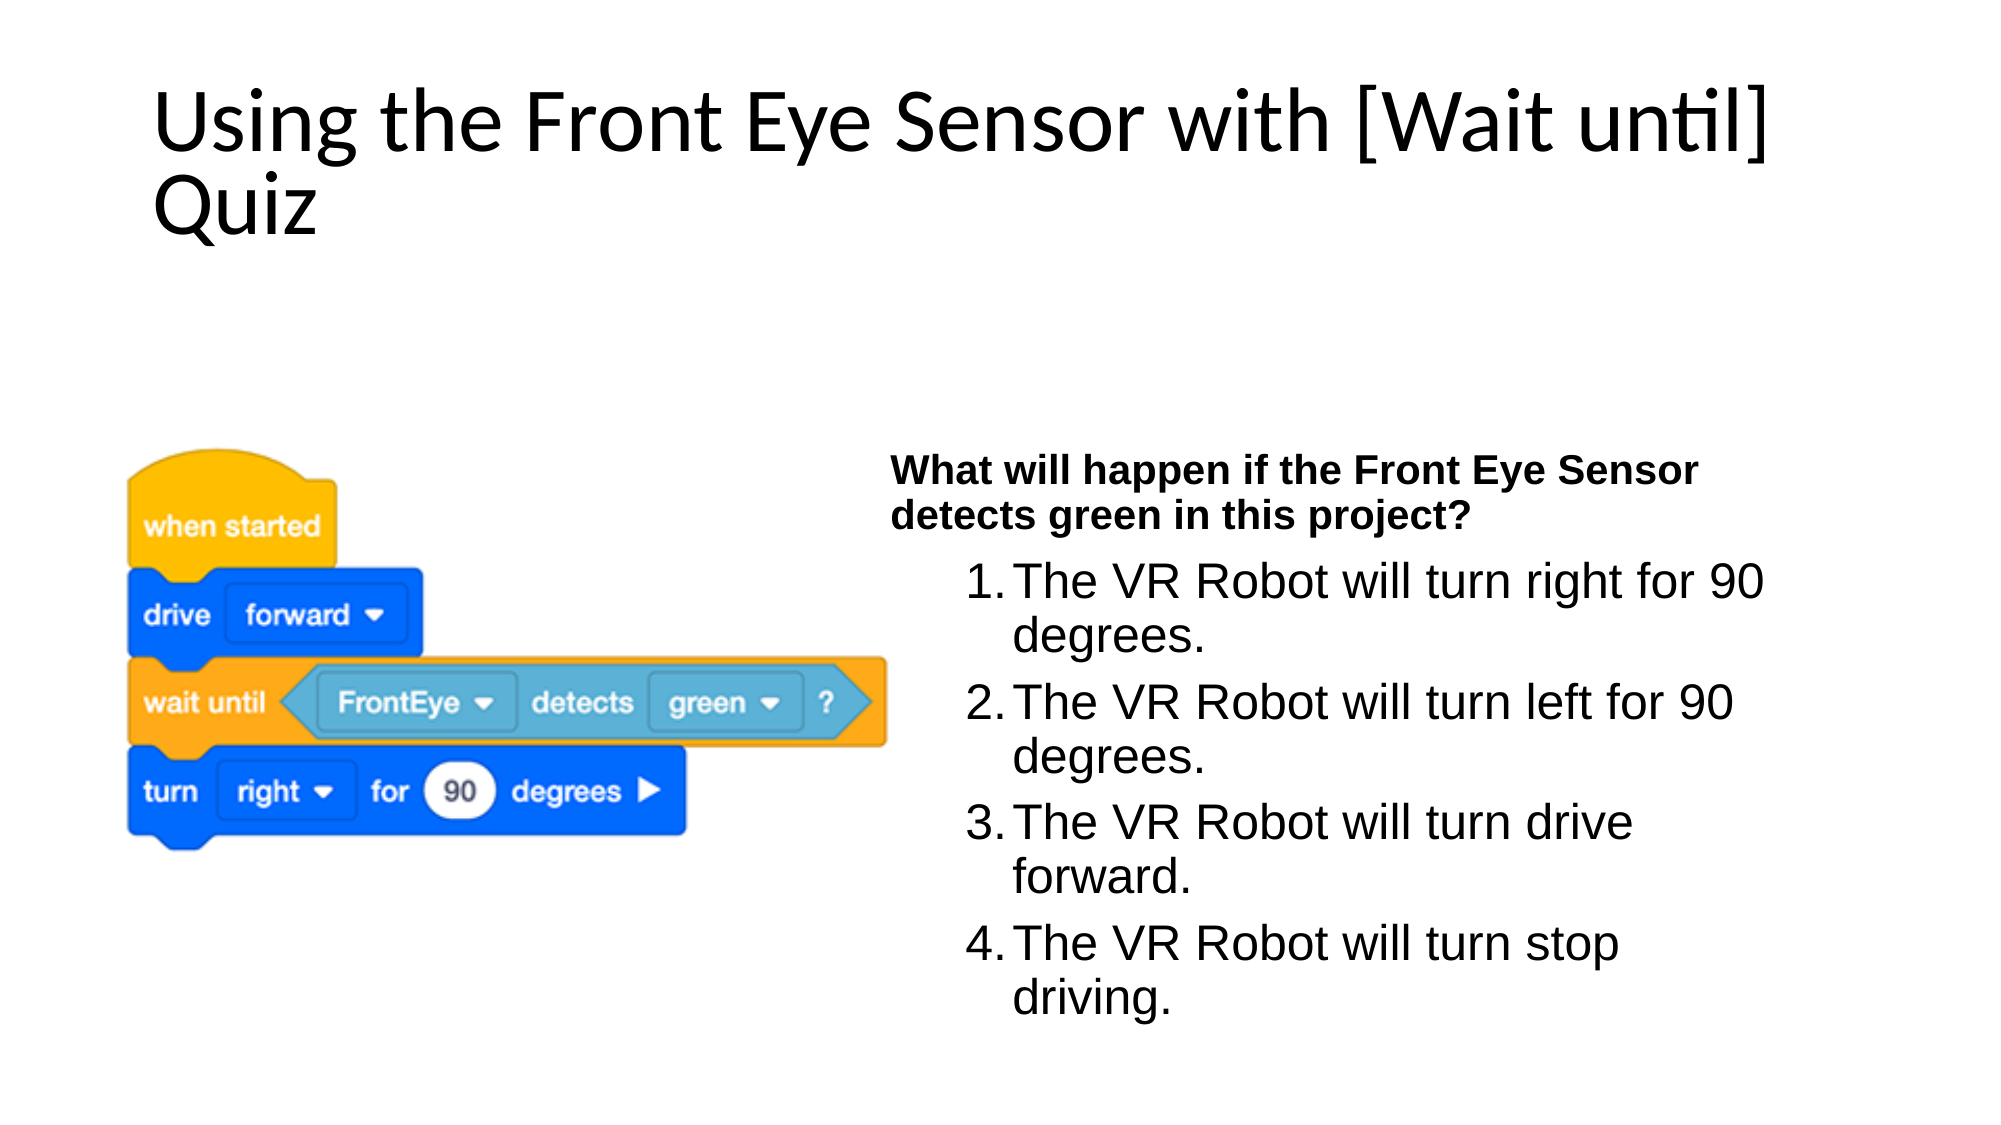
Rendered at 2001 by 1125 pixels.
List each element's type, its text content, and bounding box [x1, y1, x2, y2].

text_box Using the Front Eye Sensor with [Wait until] Quiz [137, 59, 1863, 278]
picture [92, 435, 926, 865]
text_box What will happen if the Front Eye Sensor detects green in this project? The VR Robot will turn right for 90 degrees. The VR Robot will turn left for 90 degrees. The VR Robot will turn drive forward. The VR Robot will turn stop driving. [875, 441, 1809, 965]
